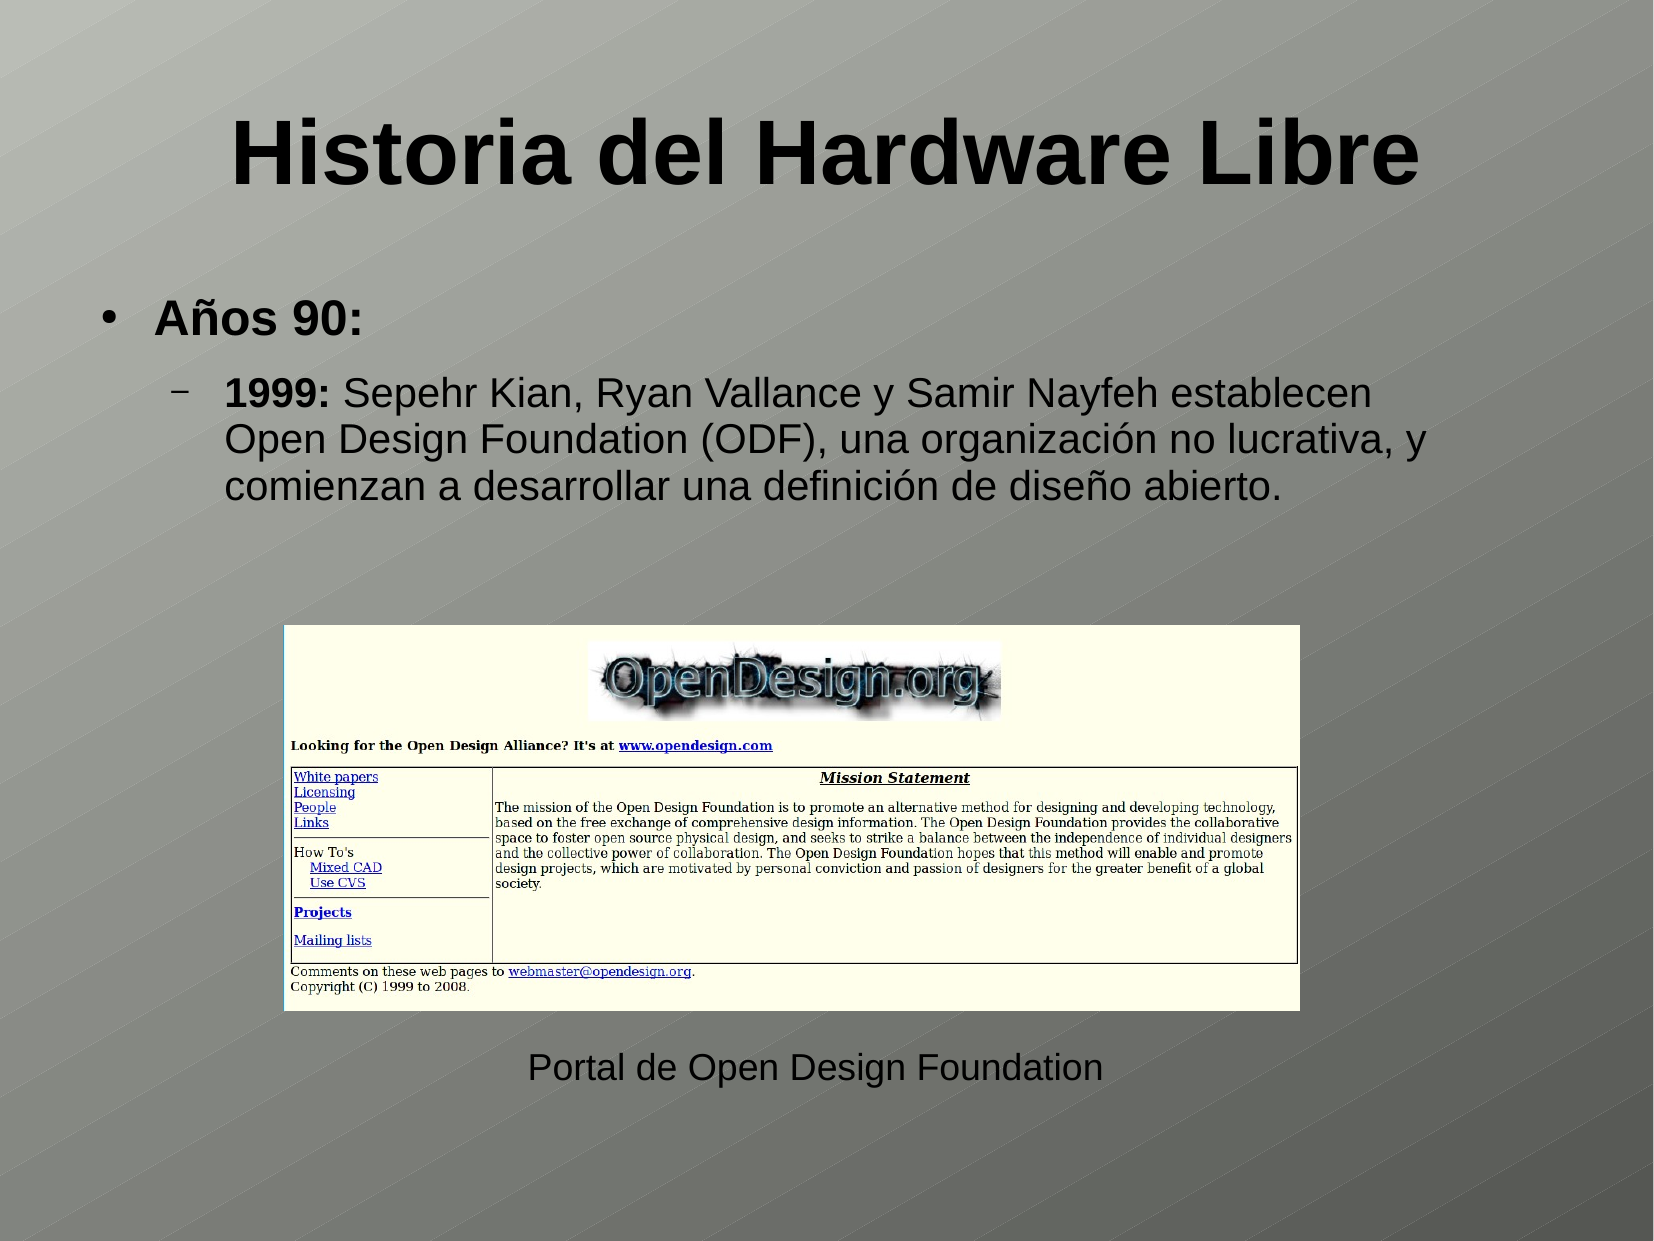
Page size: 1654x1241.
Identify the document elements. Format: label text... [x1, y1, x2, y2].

list Años 90: 1999: Sepehr Kian, Ryan Vallance y Samir Nayfeh establecen Open Design Foundation (ODF), una organización no lucrativa, y comienzan a desarrollar una definición de diseño abierto. [82, 290, 1571, 1182]
picture [283, 625, 1300, 1011]
title Historia del Hardware Libre [82, 49, 1571, 257]
text_box Portal de Open Design Foundation [307, 1039, 1335, 1097]
